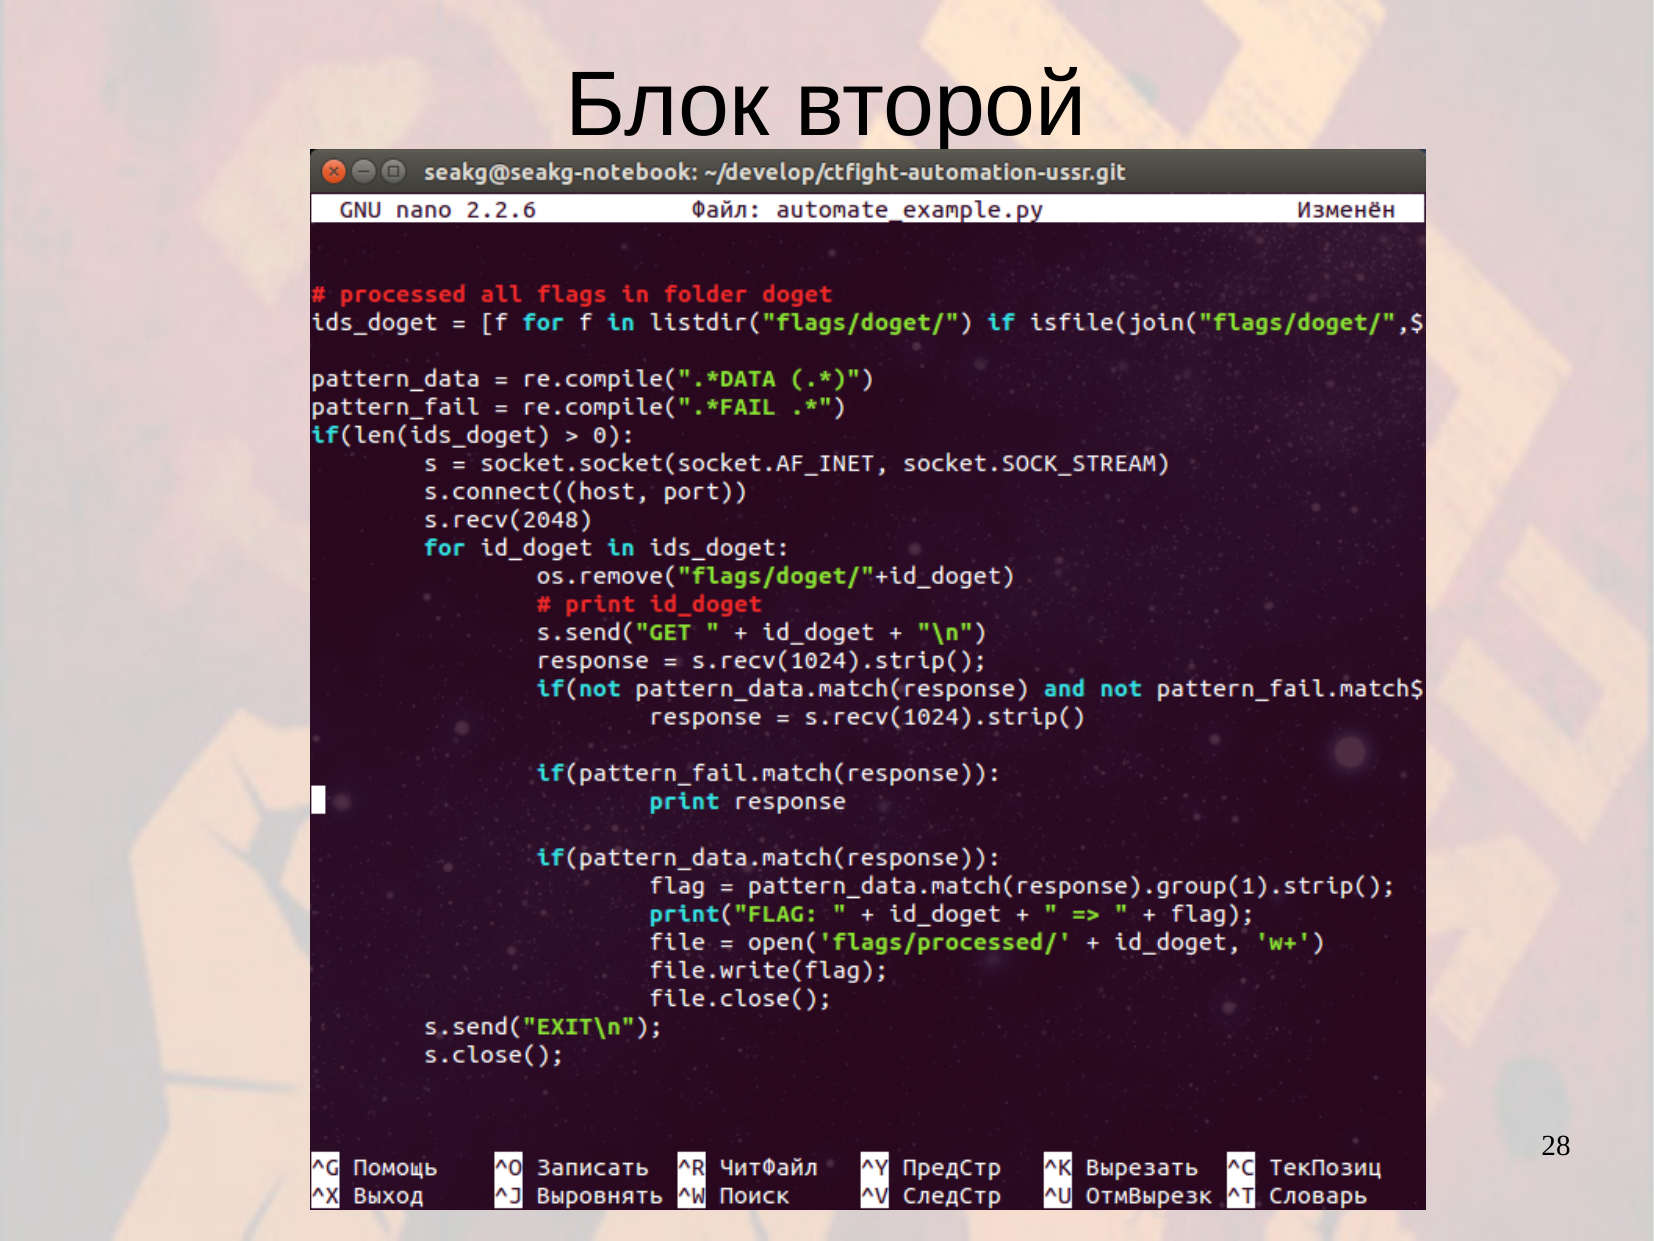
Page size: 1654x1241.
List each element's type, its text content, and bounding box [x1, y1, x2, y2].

picture [0, 0, 1654, 1241]
title Блок второй [82, 0, 1571, 208]
